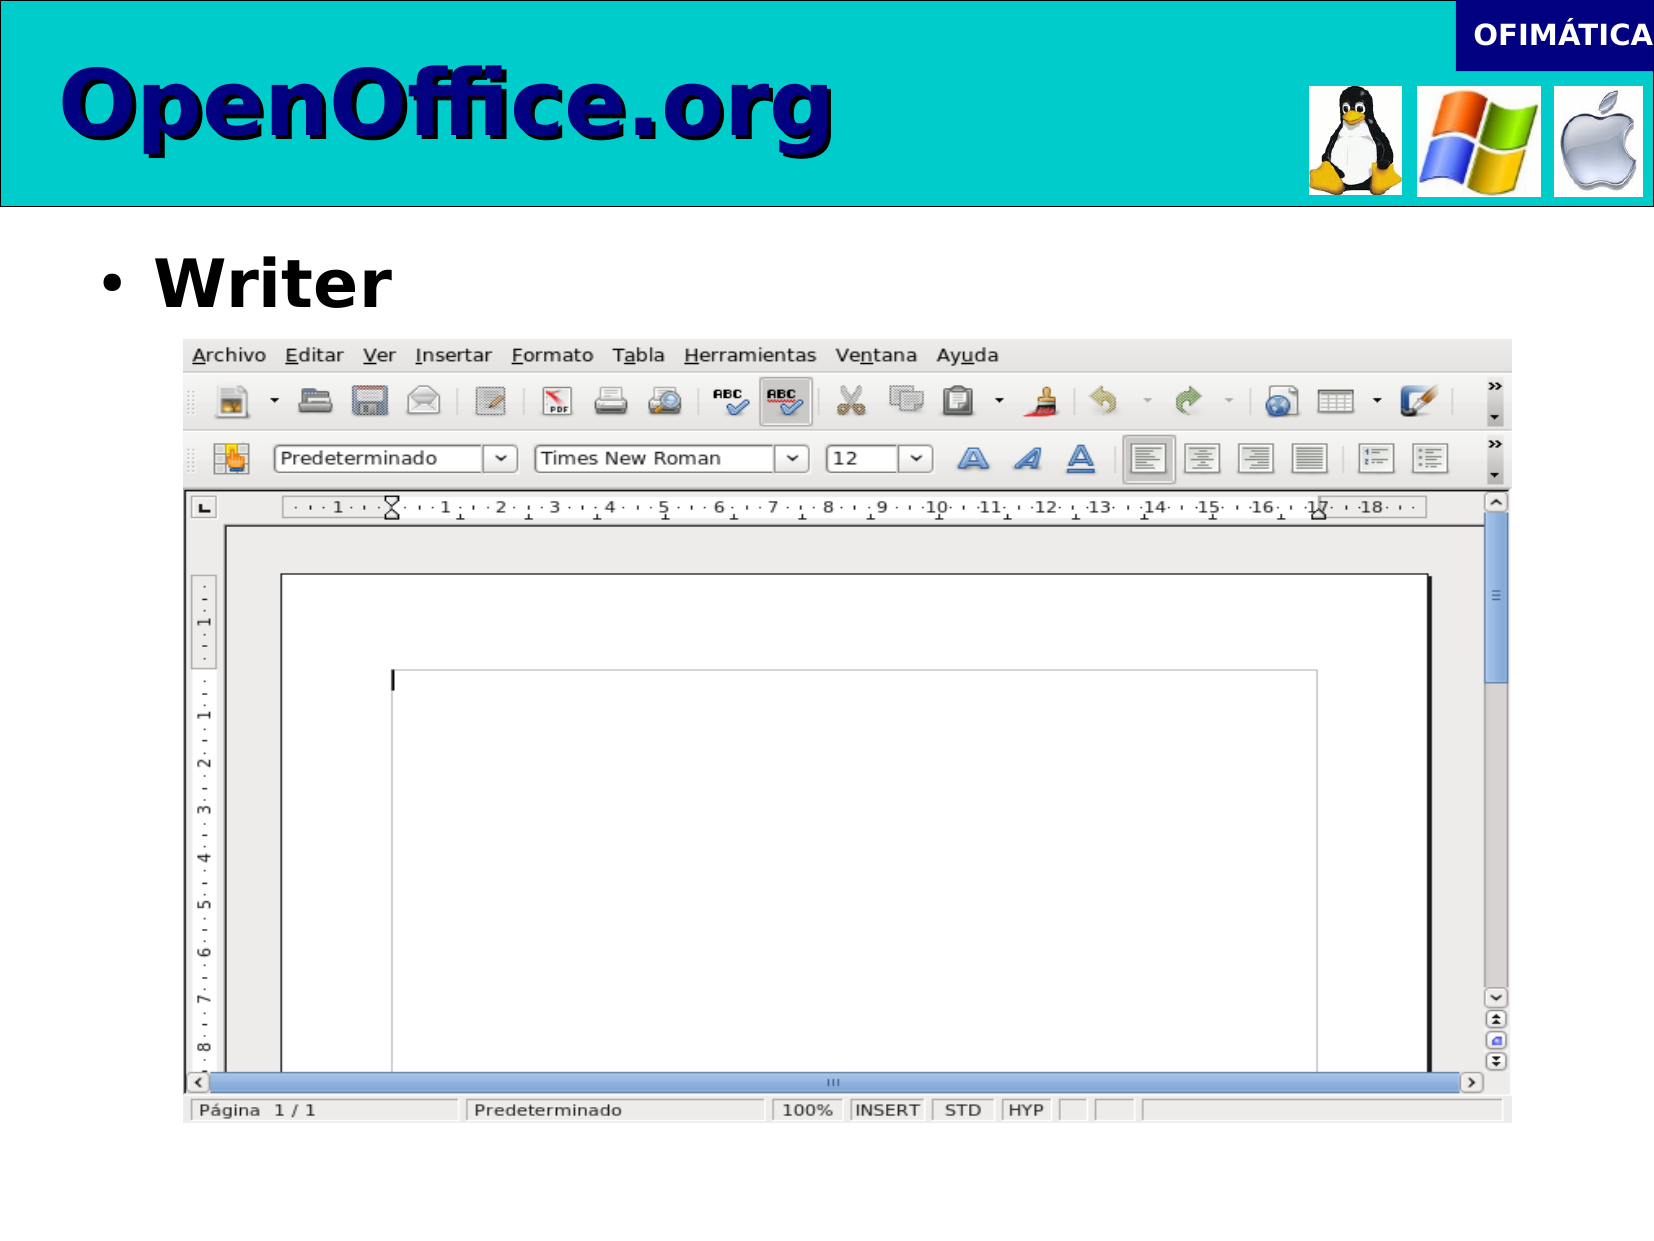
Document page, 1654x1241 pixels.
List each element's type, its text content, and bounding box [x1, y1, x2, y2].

picture [183, 339, 1512, 1123]
title OpenOffice.org [59, 22, 1654, 185]
text_box OFIMÁTICA [1455, 0, 1654, 72]
picture [1554, 86, 1643, 197]
list Writer [82, 245, 1571, 1094]
picture [1417, 86, 1541, 197]
picture [1309, 86, 1402, 195]
